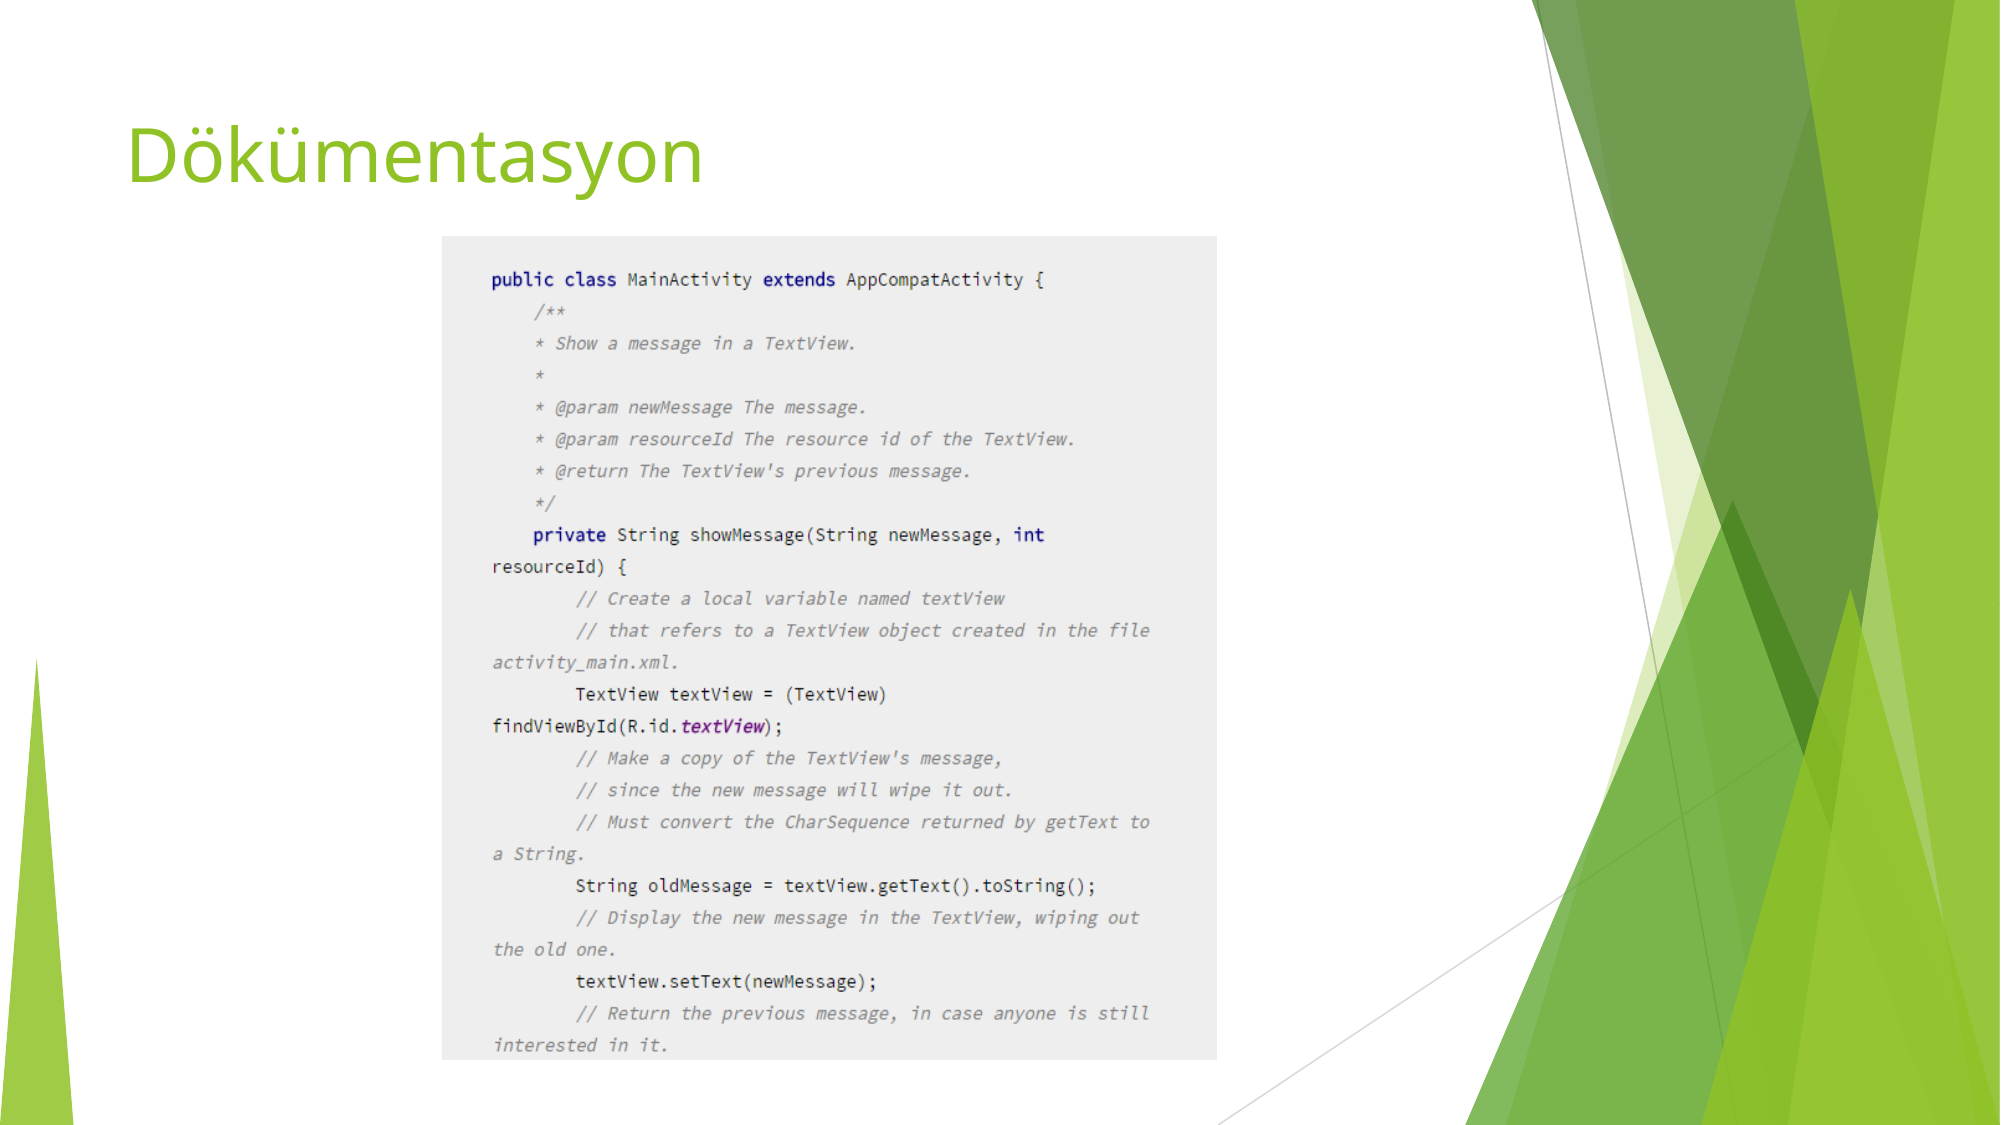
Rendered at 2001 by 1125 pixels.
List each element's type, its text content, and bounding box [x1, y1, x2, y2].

picture [442, 236, 1217, 1060]
title Dökümentasyon [111, 99, 1522, 317]
